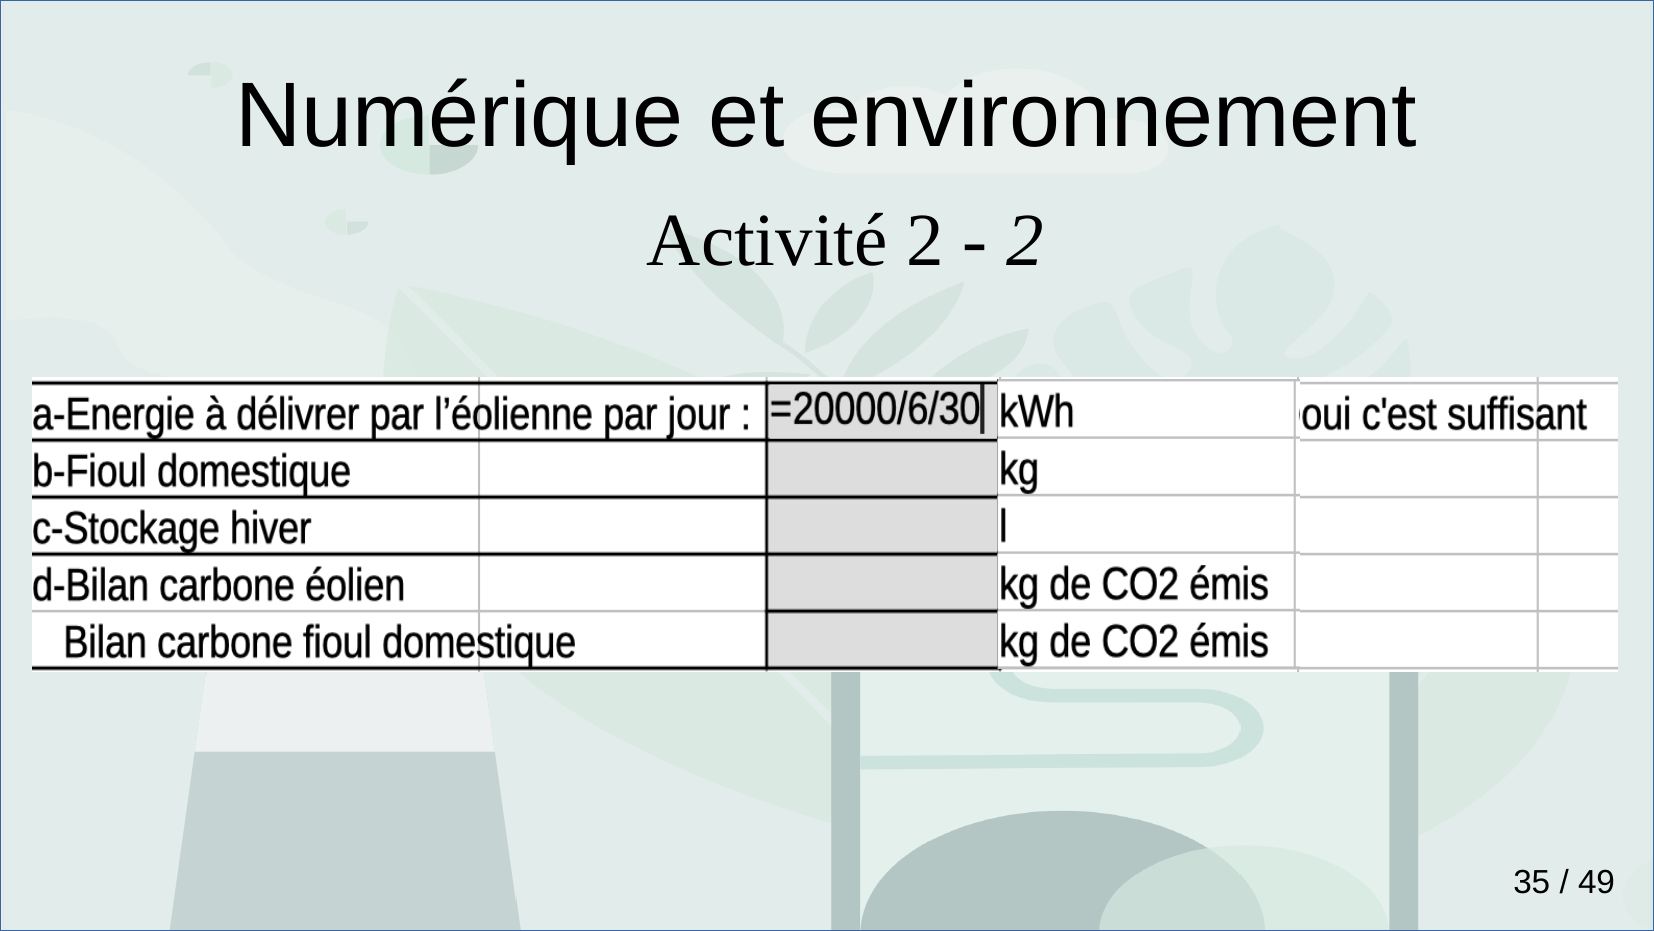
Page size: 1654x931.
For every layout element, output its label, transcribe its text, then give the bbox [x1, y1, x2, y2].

title Numérique et environnement [82, 37, 1571, 193]
text_box <number> / 49 [1341, 855, 1630, 926]
text_box Activité 2 - 2 [574, 191, 1117, 372]
text_box [0, 0, 1654, 931]
picture [32, 377, 1618, 672]
